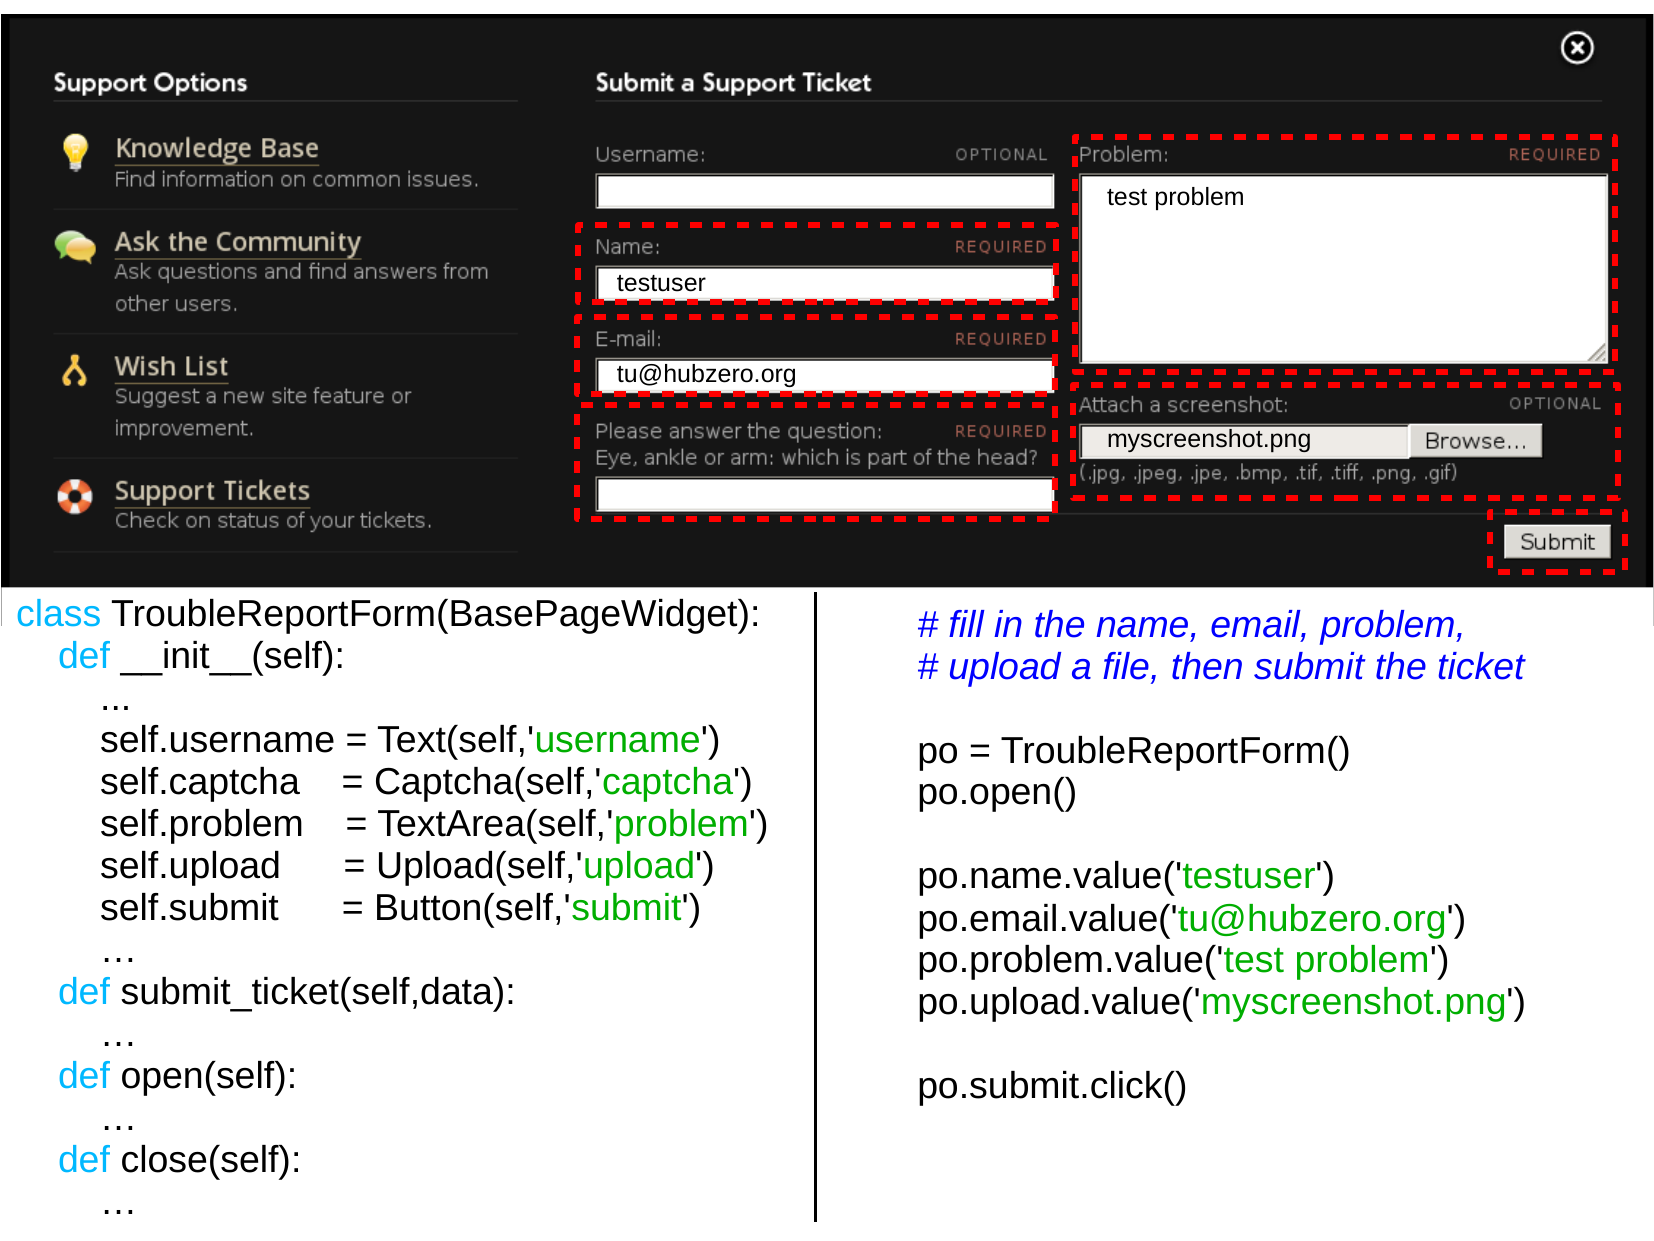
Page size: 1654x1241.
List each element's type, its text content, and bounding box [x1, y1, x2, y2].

text_box test problem [1092, 175, 1261, 219]
text_box tu@hubzero.org [602, 352, 813, 396]
text_box class TroubleReportForm(BasePageWidget): def __init__(self): ... self.username = Text(self,'username') self.captcha = Captcha(self,'captcha') self.problem = TextArea(self,'problem') self.upload = Upload(self,'upload') self.submit = Button(self,'submit') … def submit_ticket(self,data): … def open(self): … def close(self): … [1, 585, 784, 1231]
picture [1, 14, 1654, 587]
text_box [784, 587, 1654, 1212]
text_box # fill in the name, email, problem, # upload a file, then submit the ticket po = TroubleReportForm() po.open() po.name.value('testuser') po.email.value('tu@hubzero.org') po.problem.value('test problem') po.upload.value('myscreenshot.png') po.submit.click() [902, 595, 1542, 1115]
text_box myscreenshot.png [1092, 417, 1327, 461]
text_box testuser [602, 260, 722, 304]
